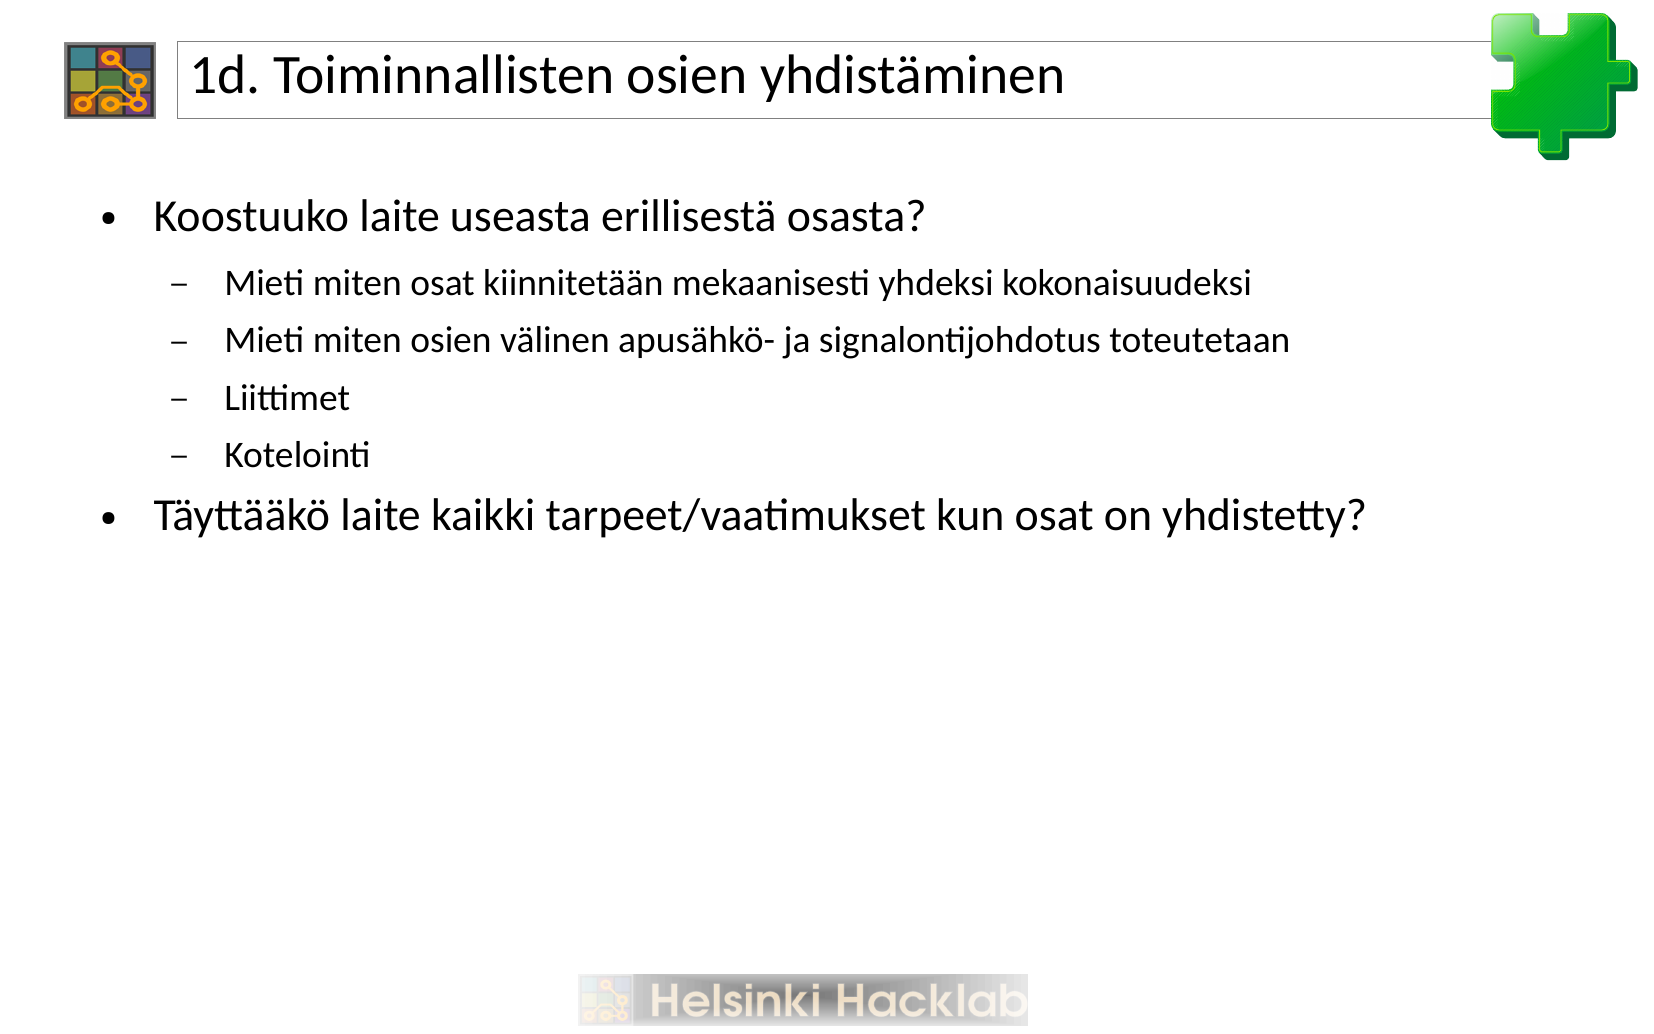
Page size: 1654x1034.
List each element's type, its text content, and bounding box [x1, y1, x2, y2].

title 1d. Toiminnallisten osien yhdistäminen [177, 41, 1476, 119]
picture [1476, 0, 1647, 171]
picture [64, 42, 156, 119]
list Koostuuko laite useasta erillisestä osasta? Mieti miten osat kiinnitetään mekaanisesti yhdeksi kokonaisuudeksi Mieti miten osien välinen apusähkö- ja signalontijohdotus toteutetaan Liittimet Kotelointi Täyttääkö laite kaikki tarpeet/vaatimukset kun osat on yhdistetty? [82, 196, 1571, 945]
